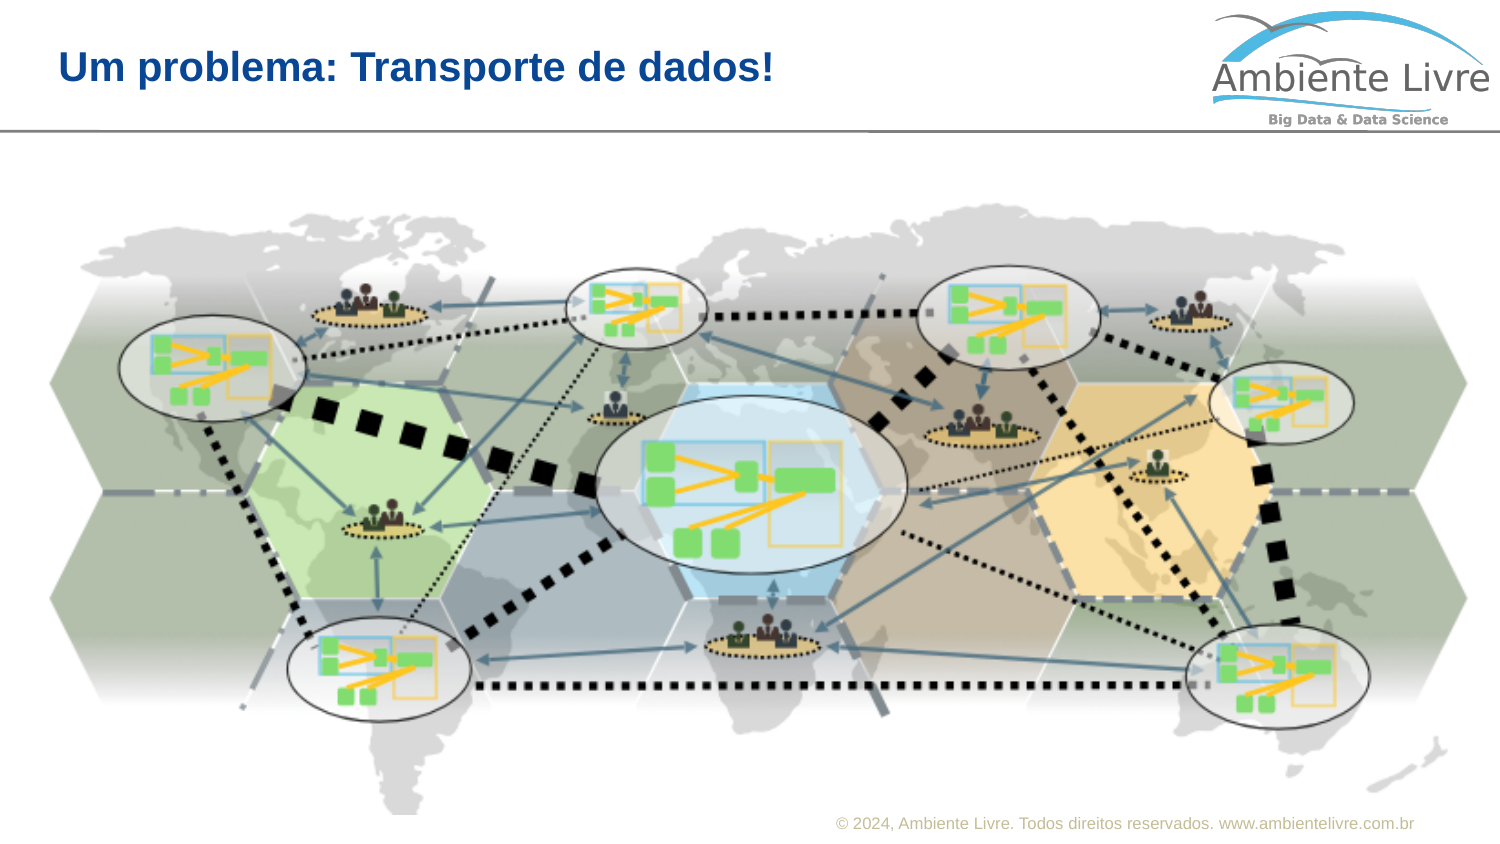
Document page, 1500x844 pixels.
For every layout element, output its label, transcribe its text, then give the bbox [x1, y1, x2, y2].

picture [0, 200, 1500, 815]
title Um problema: Transporte de dados! [43, 8, 1127, 129]
picture [1212, 11, 1489, 127]
